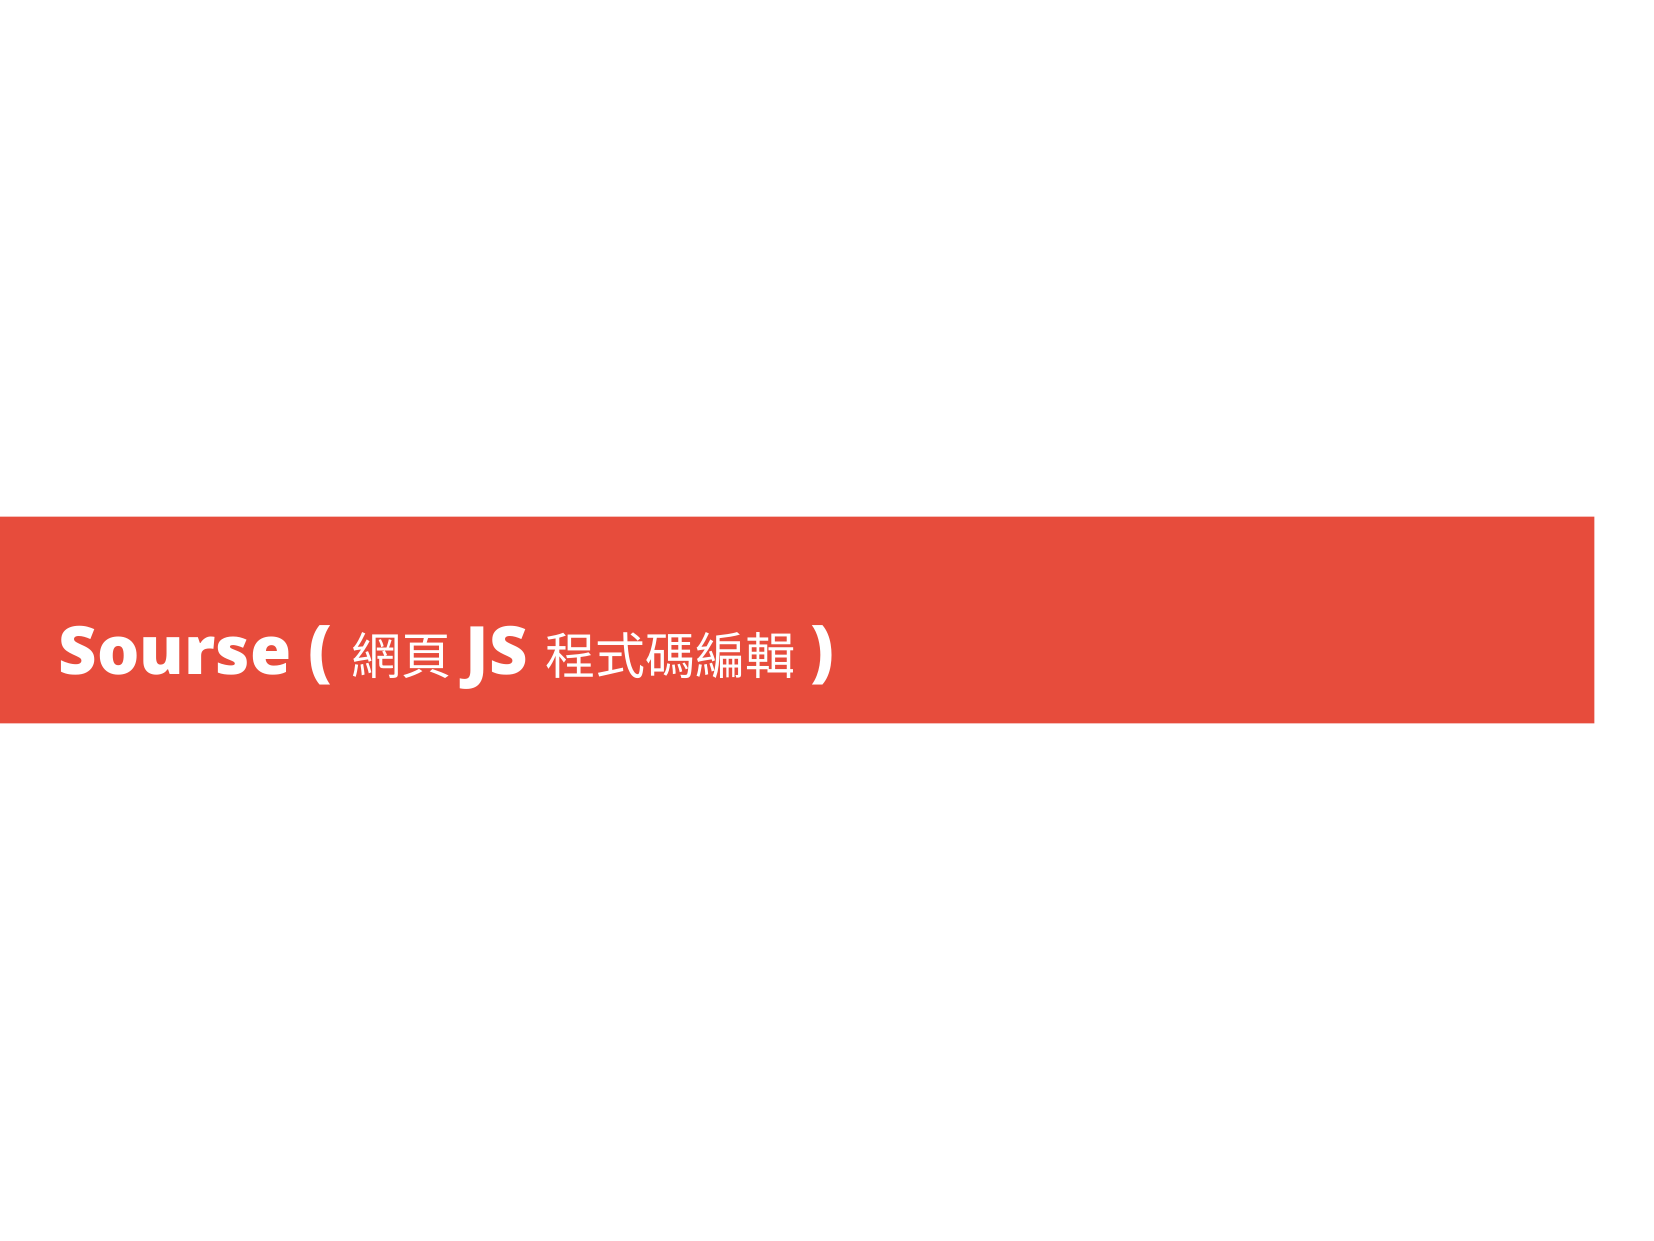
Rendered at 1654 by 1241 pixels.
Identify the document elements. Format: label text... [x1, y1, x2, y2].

title Sourse (網頁JS程式碼編輯) [59, 546, 1595, 694]
